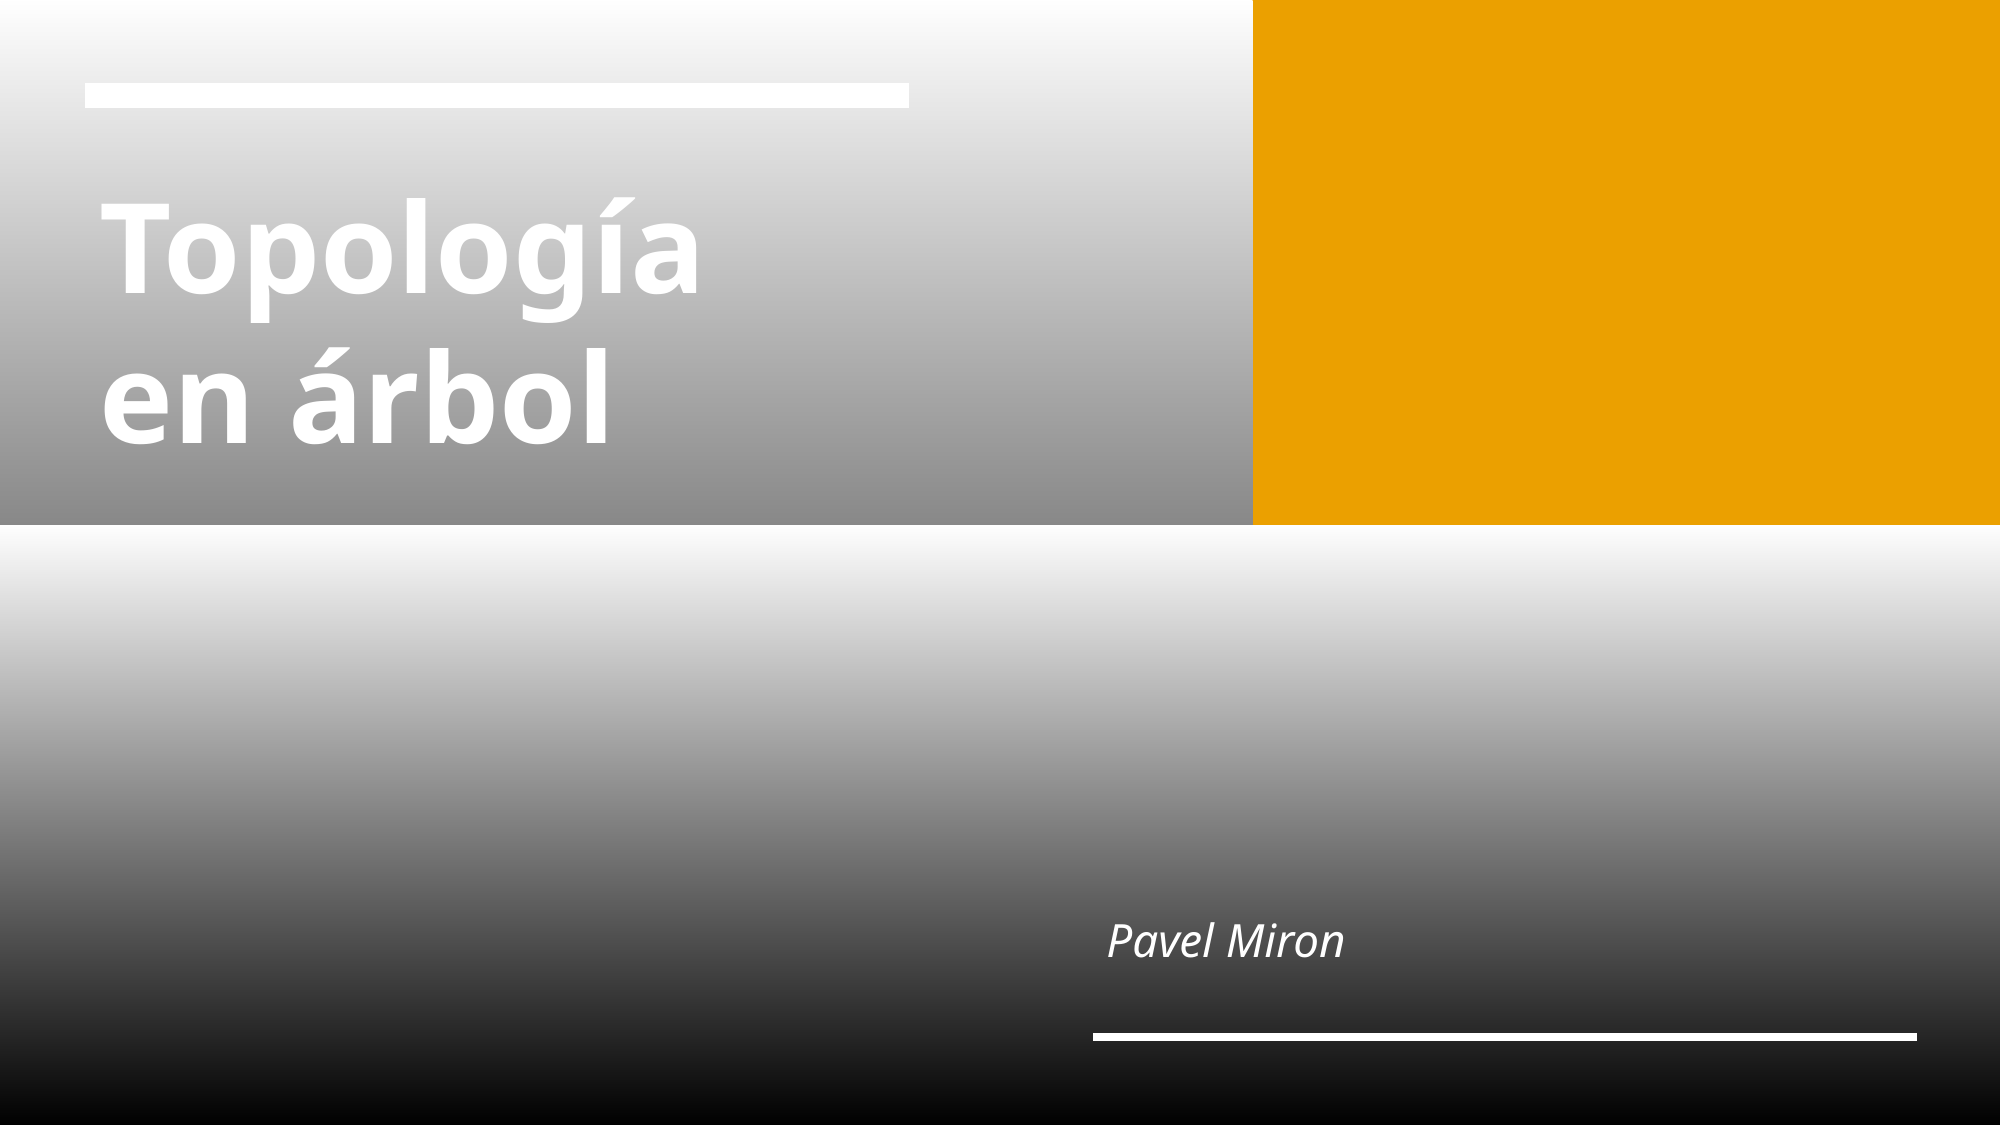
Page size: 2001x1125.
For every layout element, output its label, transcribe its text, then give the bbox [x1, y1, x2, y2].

picture [1253, 0, 2000, 526]
title Topología en árbol [84, 160, 909, 591]
text_box [0, 0, 2000, 1125]
subtitle Pavel Miron [1091, 673, 1919, 974]
